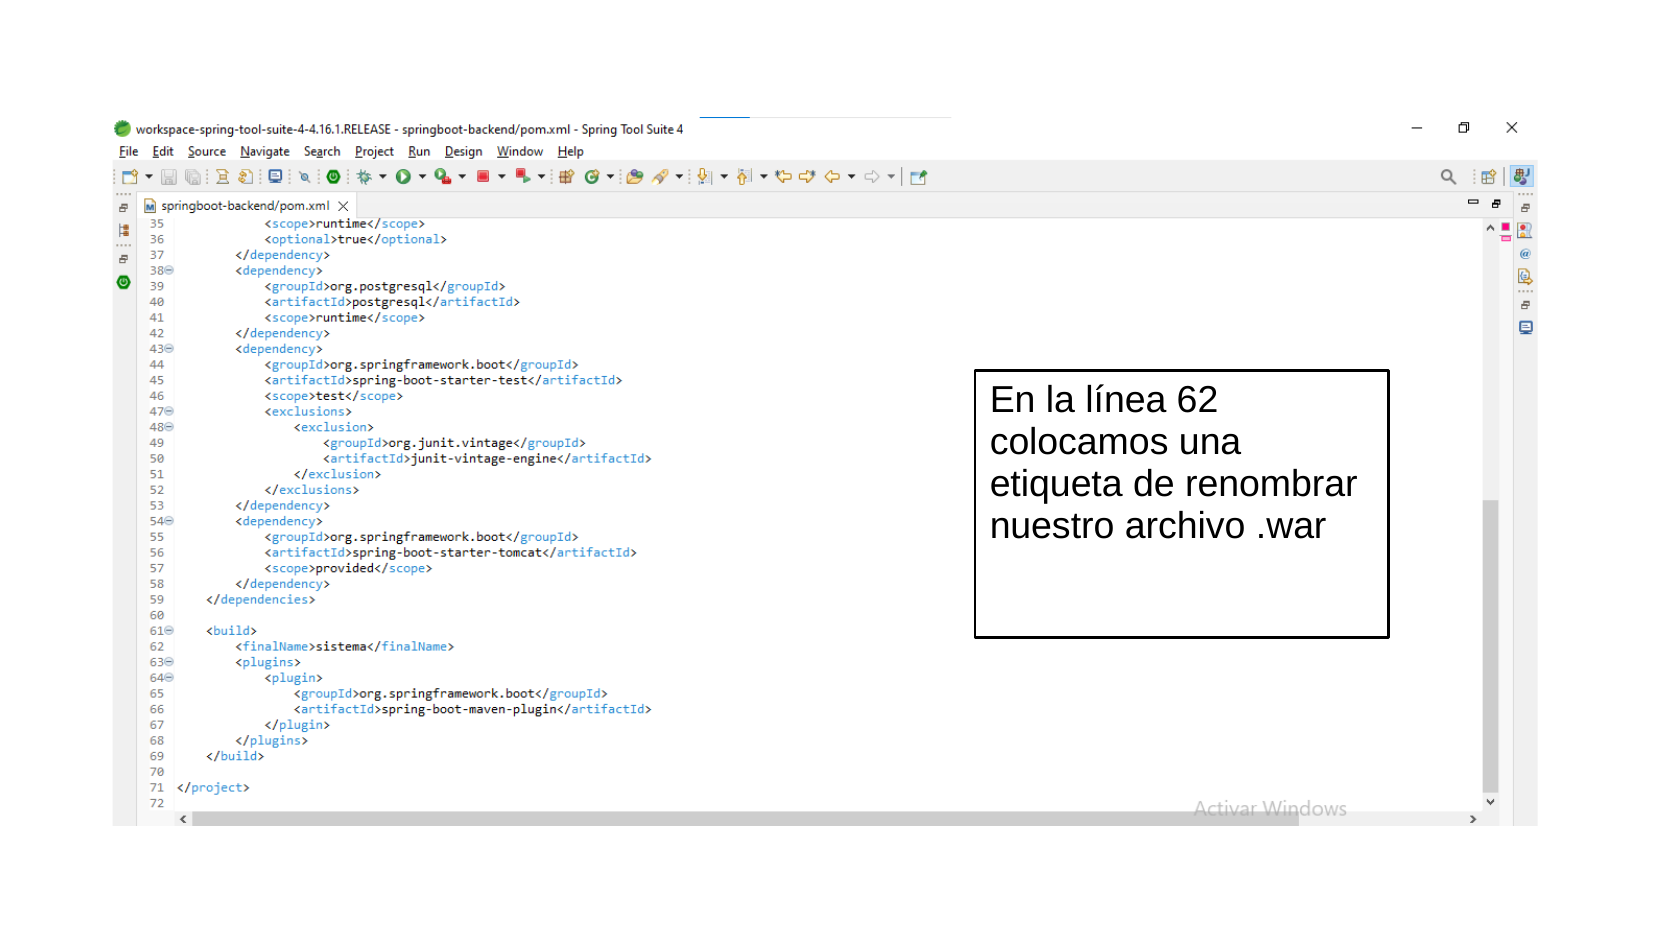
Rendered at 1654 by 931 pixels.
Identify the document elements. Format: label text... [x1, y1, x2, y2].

picture [112, 117, 1538, 826]
text_box En la línea 62 colocamos una etiqueta de renombrar nuestro archivo .war [975, 370, 1389, 638]
